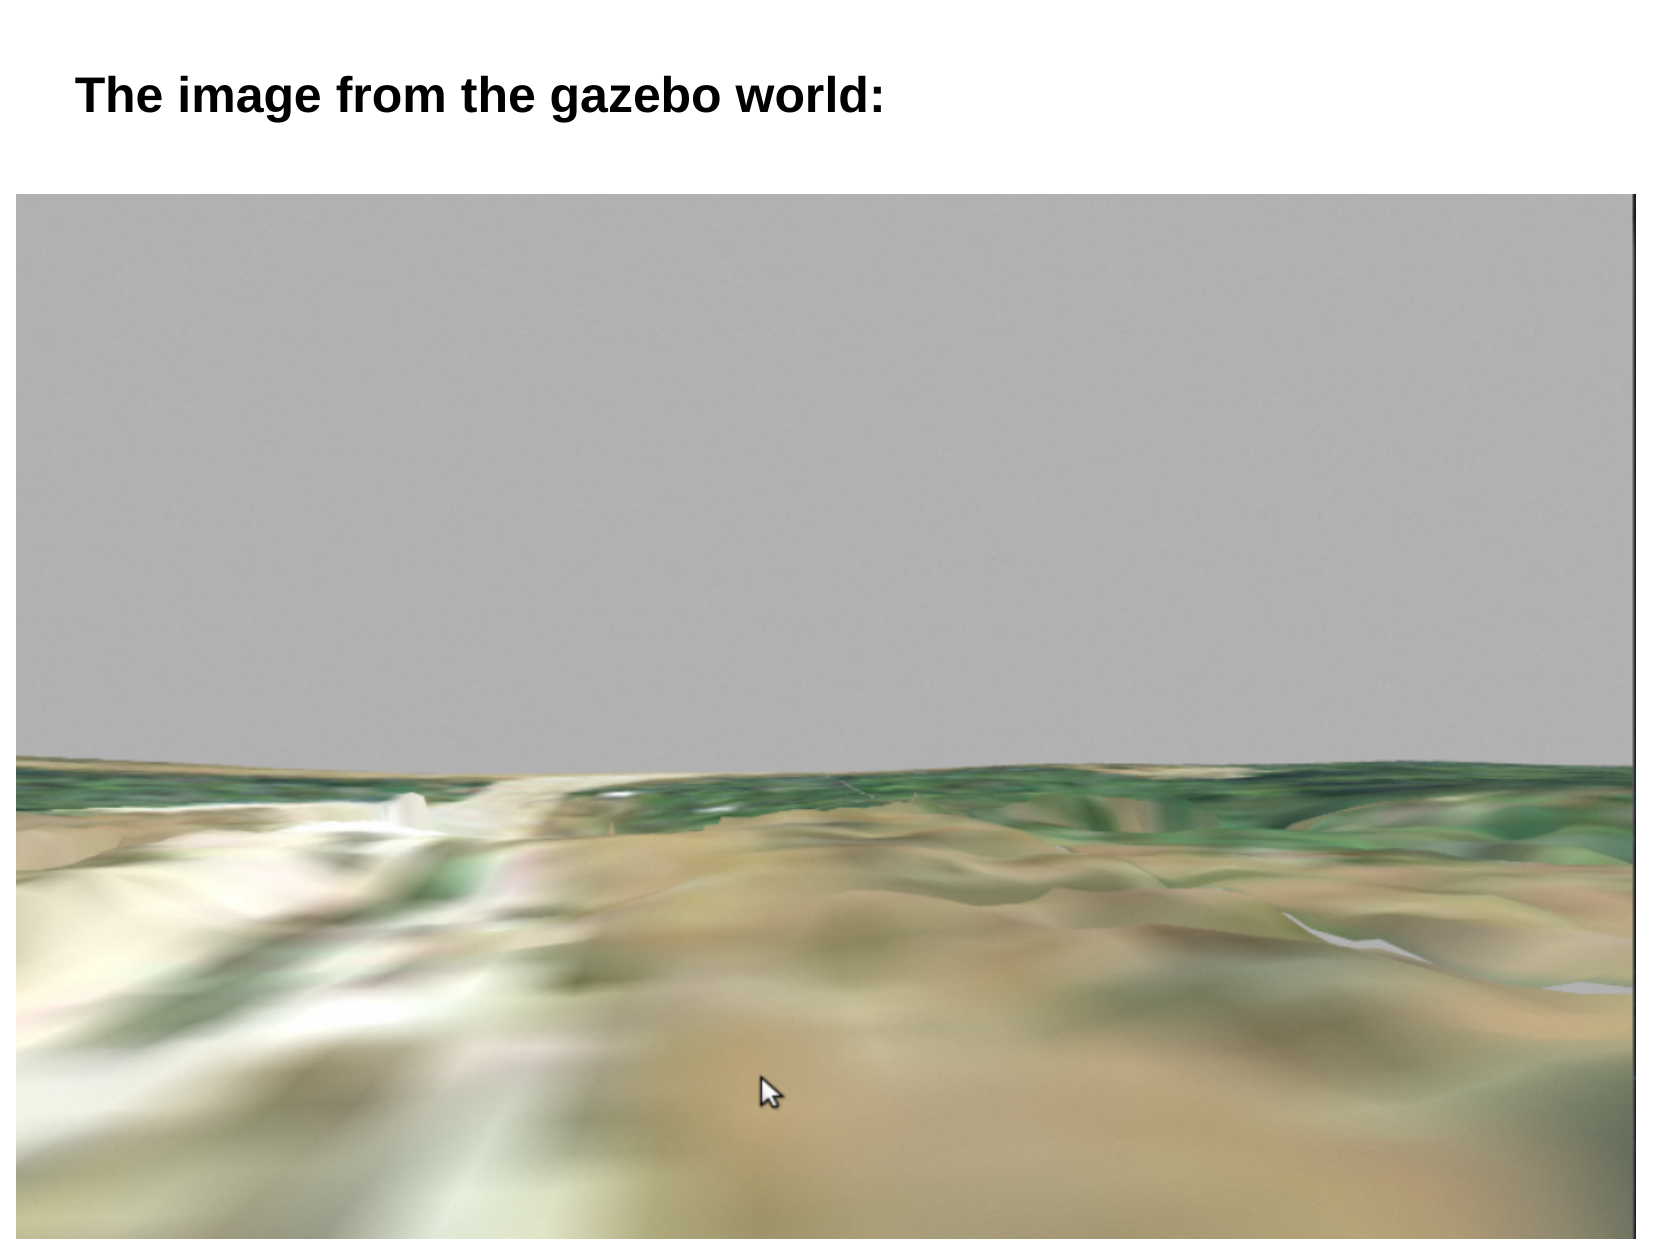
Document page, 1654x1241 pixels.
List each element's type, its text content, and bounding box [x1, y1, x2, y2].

picture [16, 194, 1636, 1239]
text_box The image from the gazebo world: [60, 60, 1216, 131]
